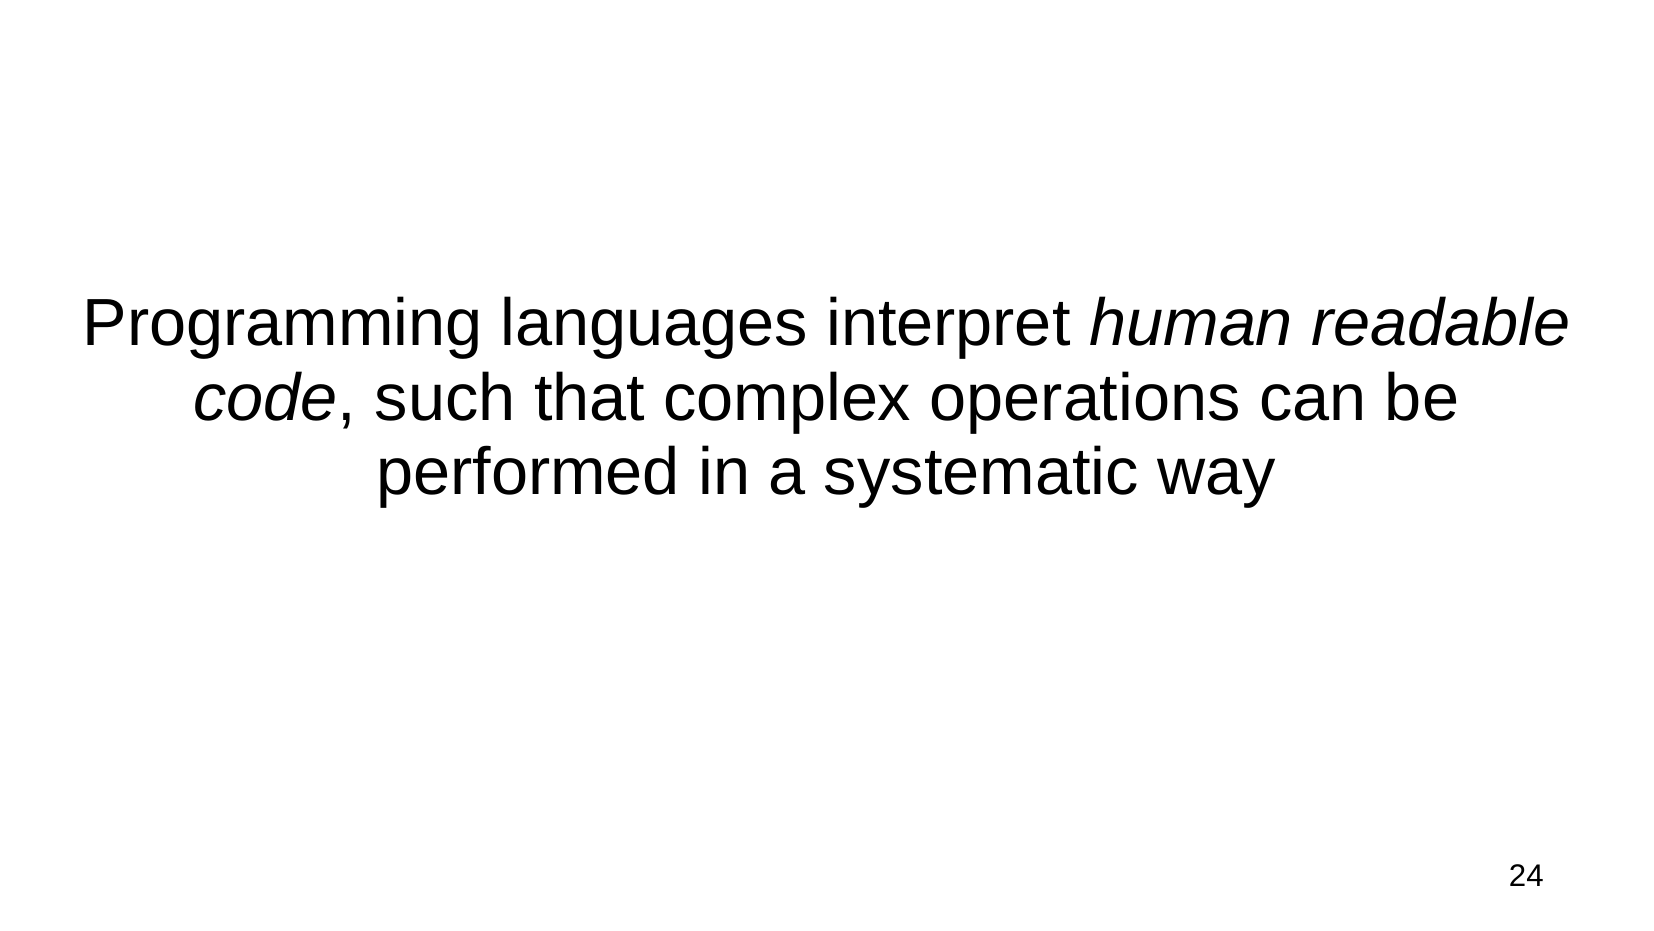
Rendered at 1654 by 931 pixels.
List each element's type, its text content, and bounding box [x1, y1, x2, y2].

subtitle Programming languages interpret human readable code, such that complex operations can be performed in a systematic way [82, 37, 1571, 757]
text_box <nummer> [1494, 850, 1654, 921]
